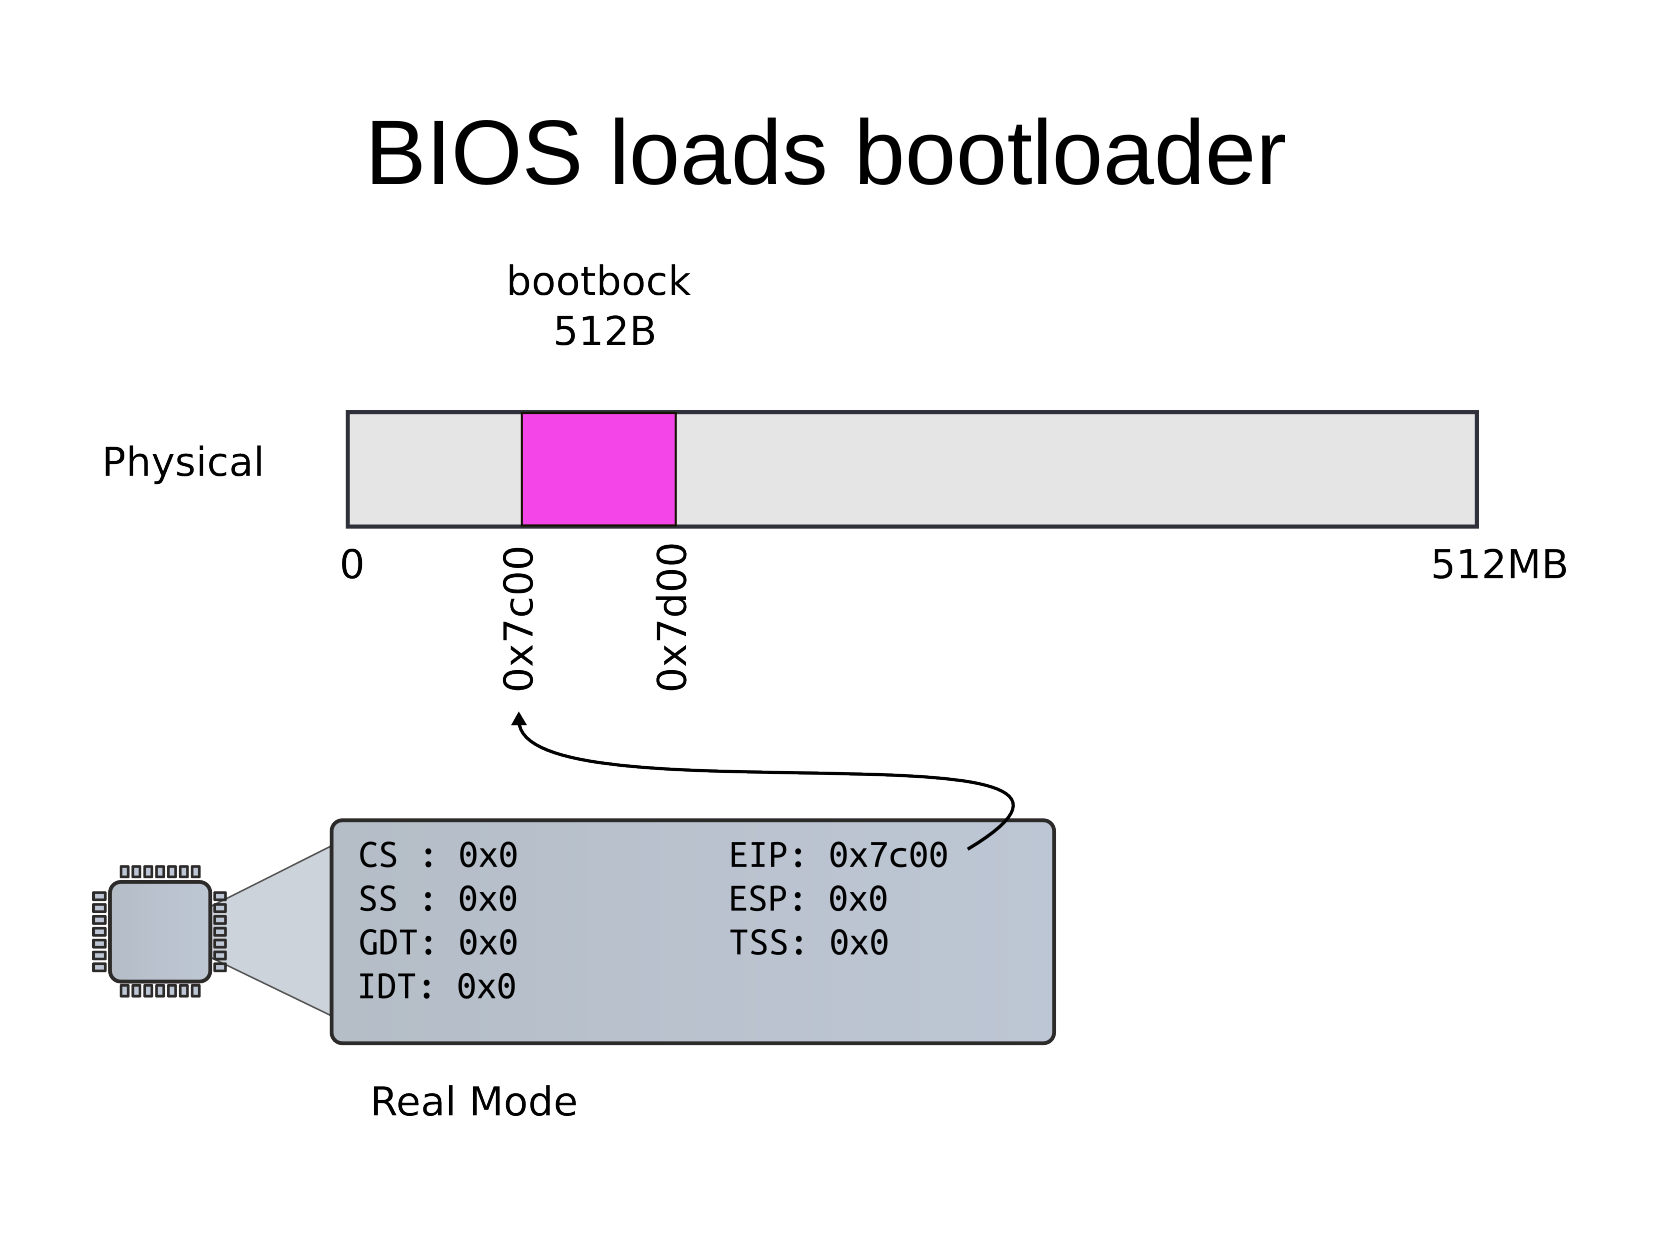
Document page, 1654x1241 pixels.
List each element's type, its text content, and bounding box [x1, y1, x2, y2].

title BIOS loads bootloader [82, 49, 1571, 257]
picture [92, 264, 1566, 1116]
